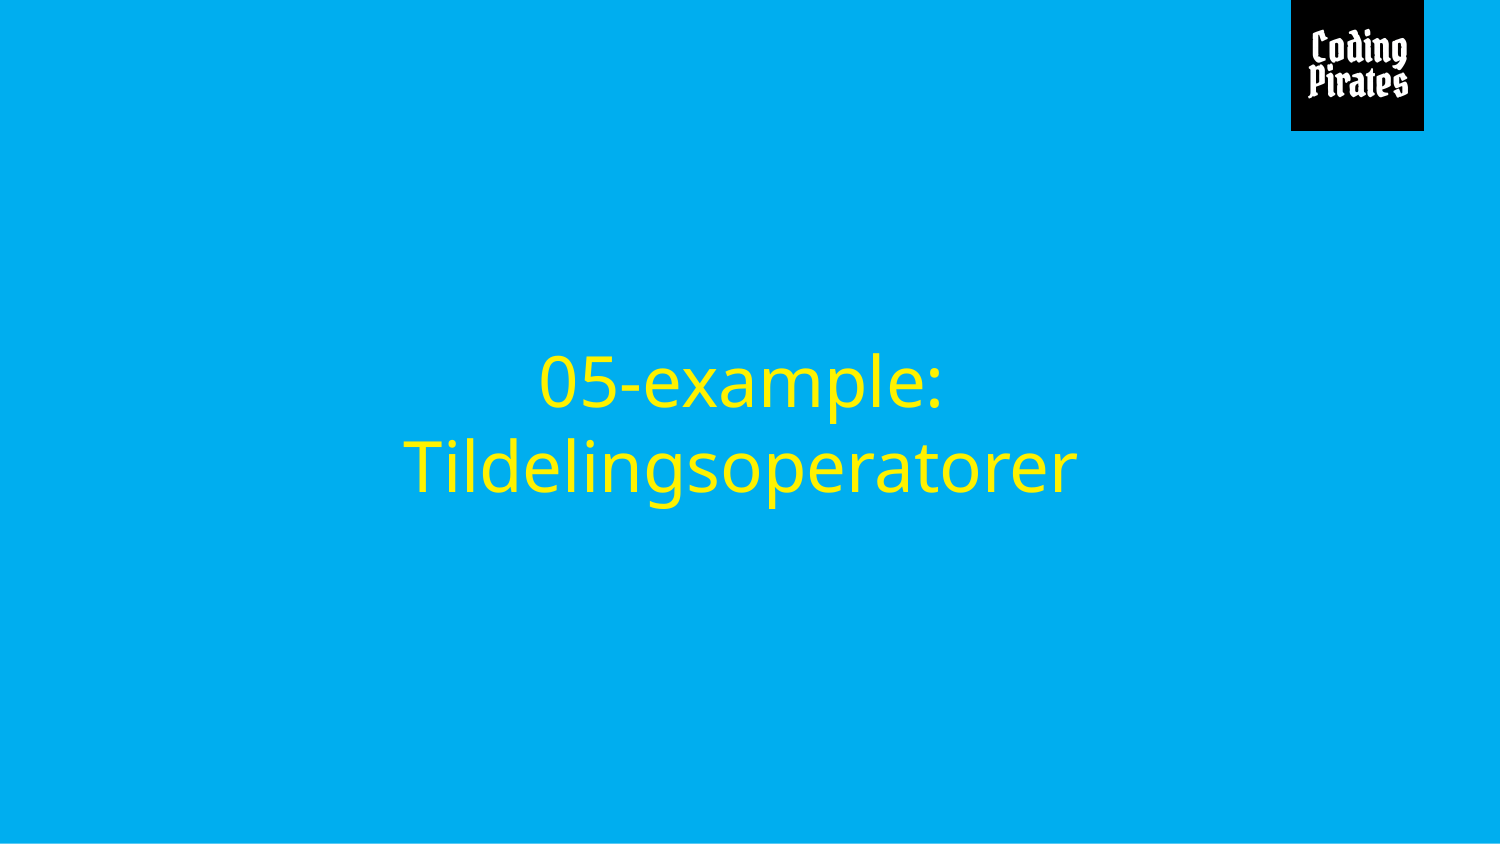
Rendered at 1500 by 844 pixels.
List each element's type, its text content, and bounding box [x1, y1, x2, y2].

title 05-example: Tildelingsoperatorer [12, 352, 1472, 491]
picture [1292, 0, 1423, 130]
